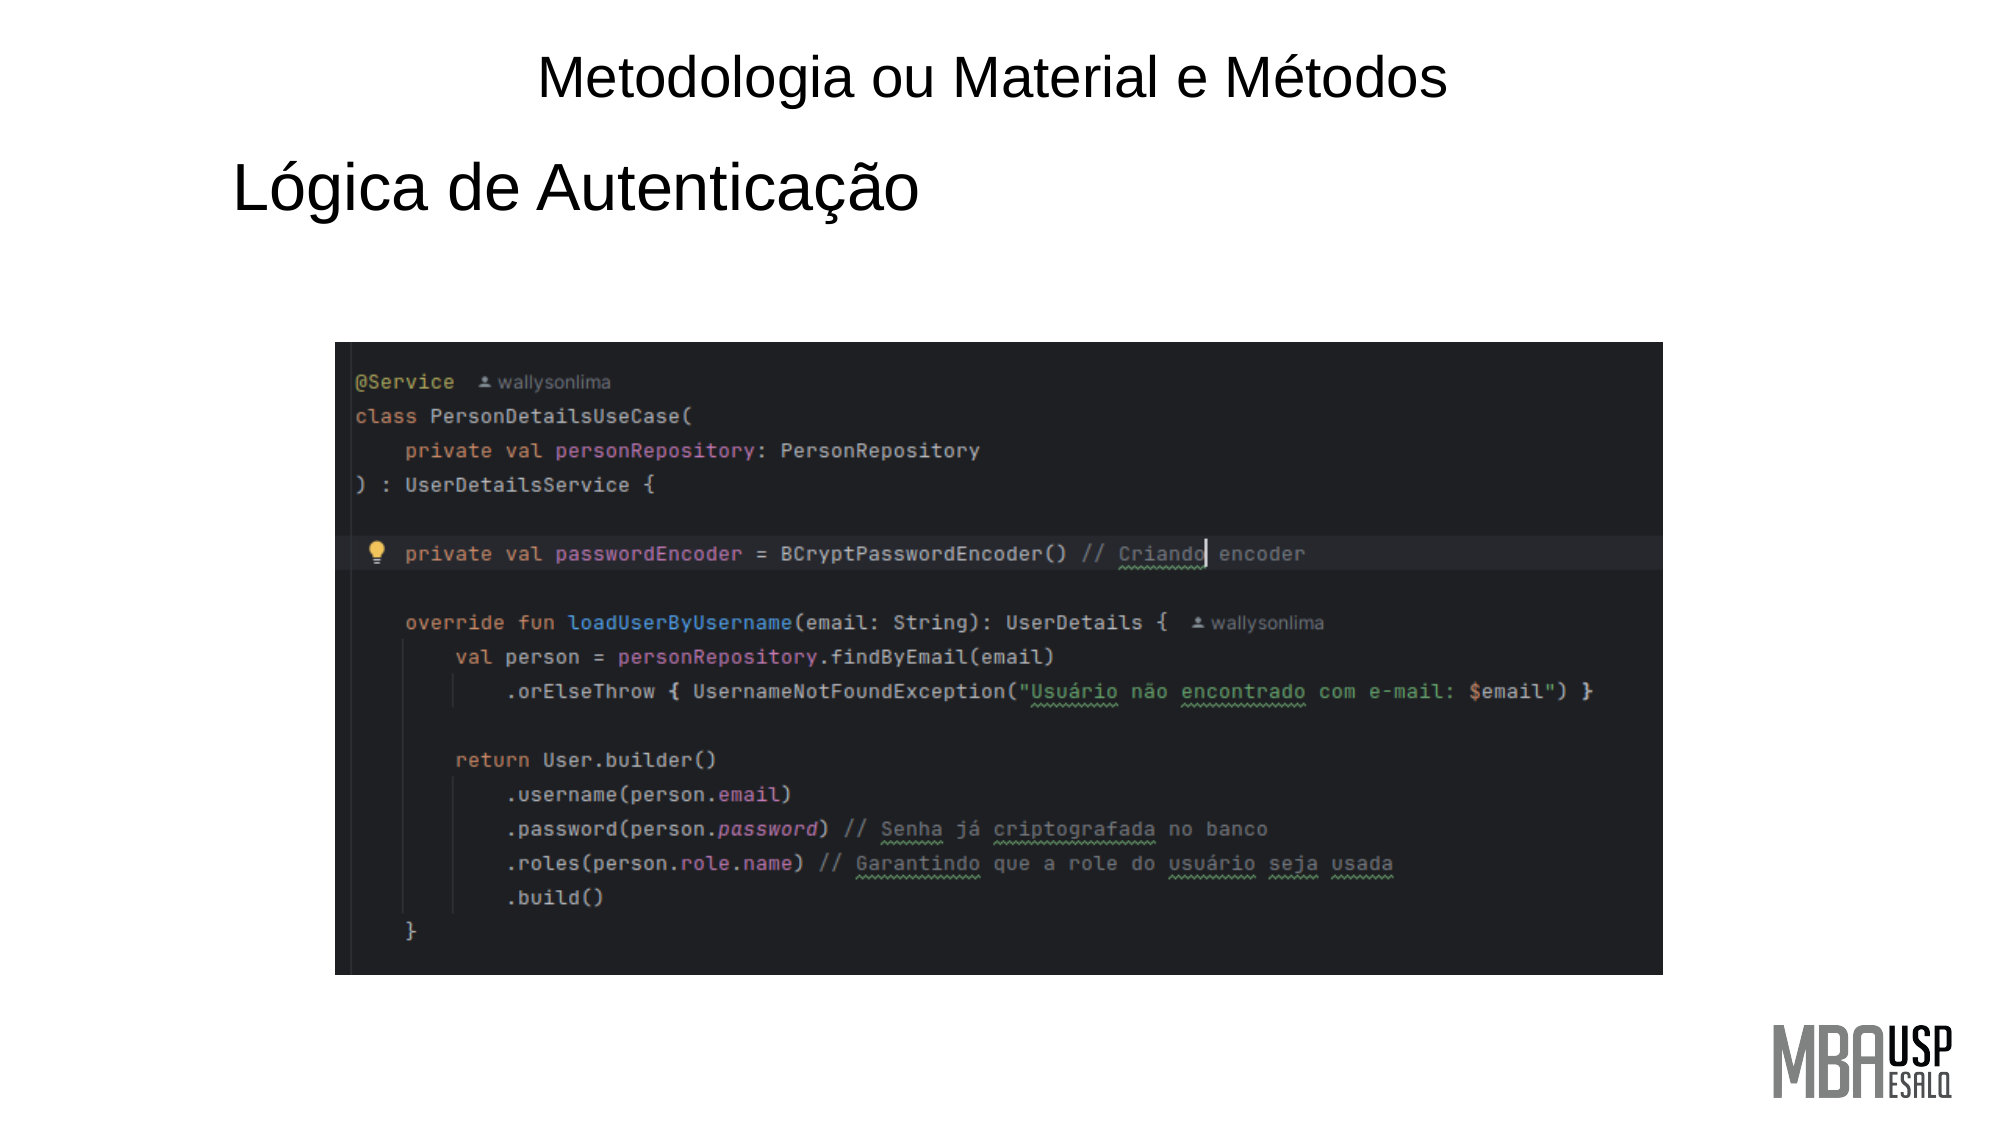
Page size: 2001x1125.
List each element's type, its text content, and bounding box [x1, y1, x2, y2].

picture [335, 342, 1663, 976]
picture [1765, 1021, 1960, 1102]
text_box Lógica de Autenticação [82, 150, 1951, 976]
text_box Metodologia ou Material e Métodos [37, 37, 1951, 118]
